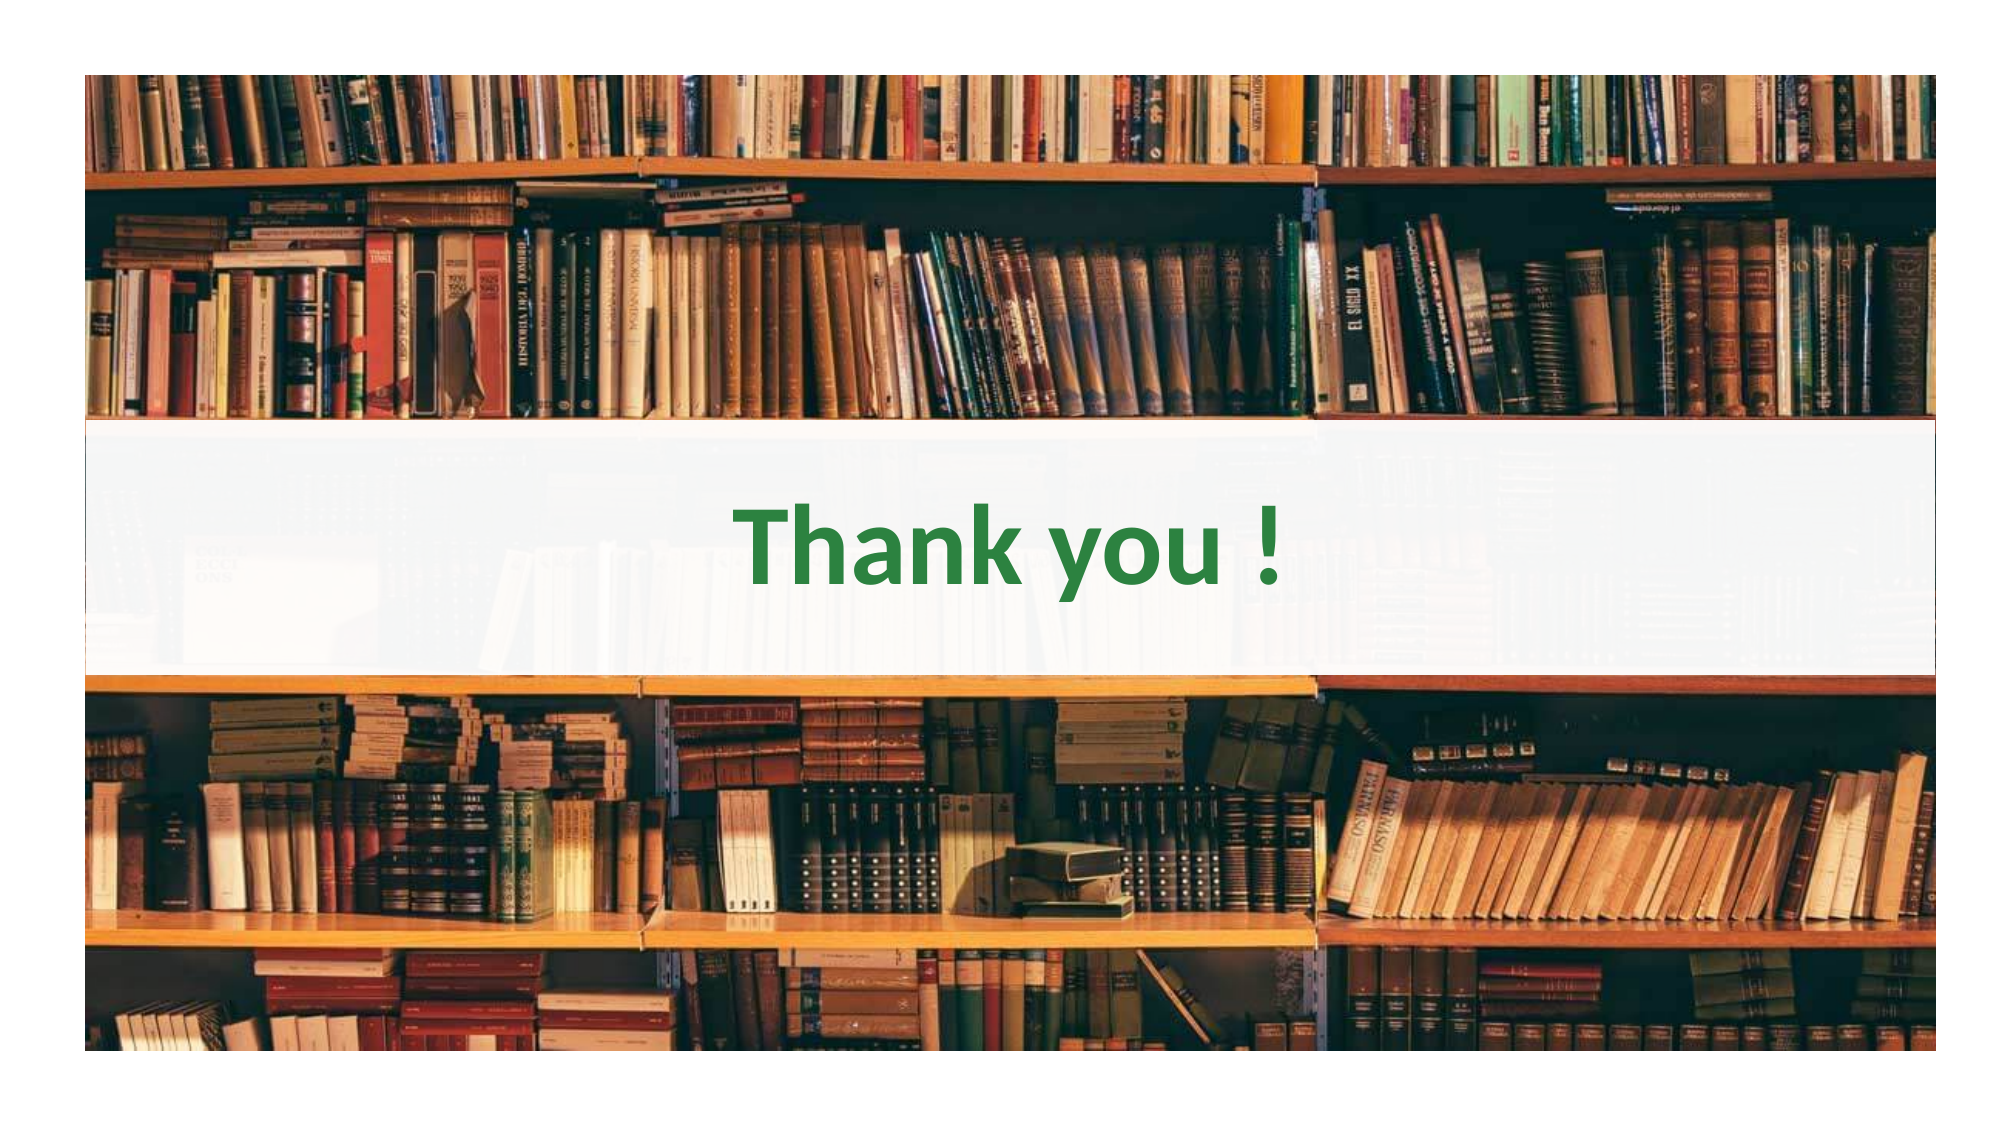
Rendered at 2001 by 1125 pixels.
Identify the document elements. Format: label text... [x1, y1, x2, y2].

picture [85, 75, 1936, 420]
picture [85, 676, 1936, 1051]
title Thank you ! [85, 420, 1936, 676]
